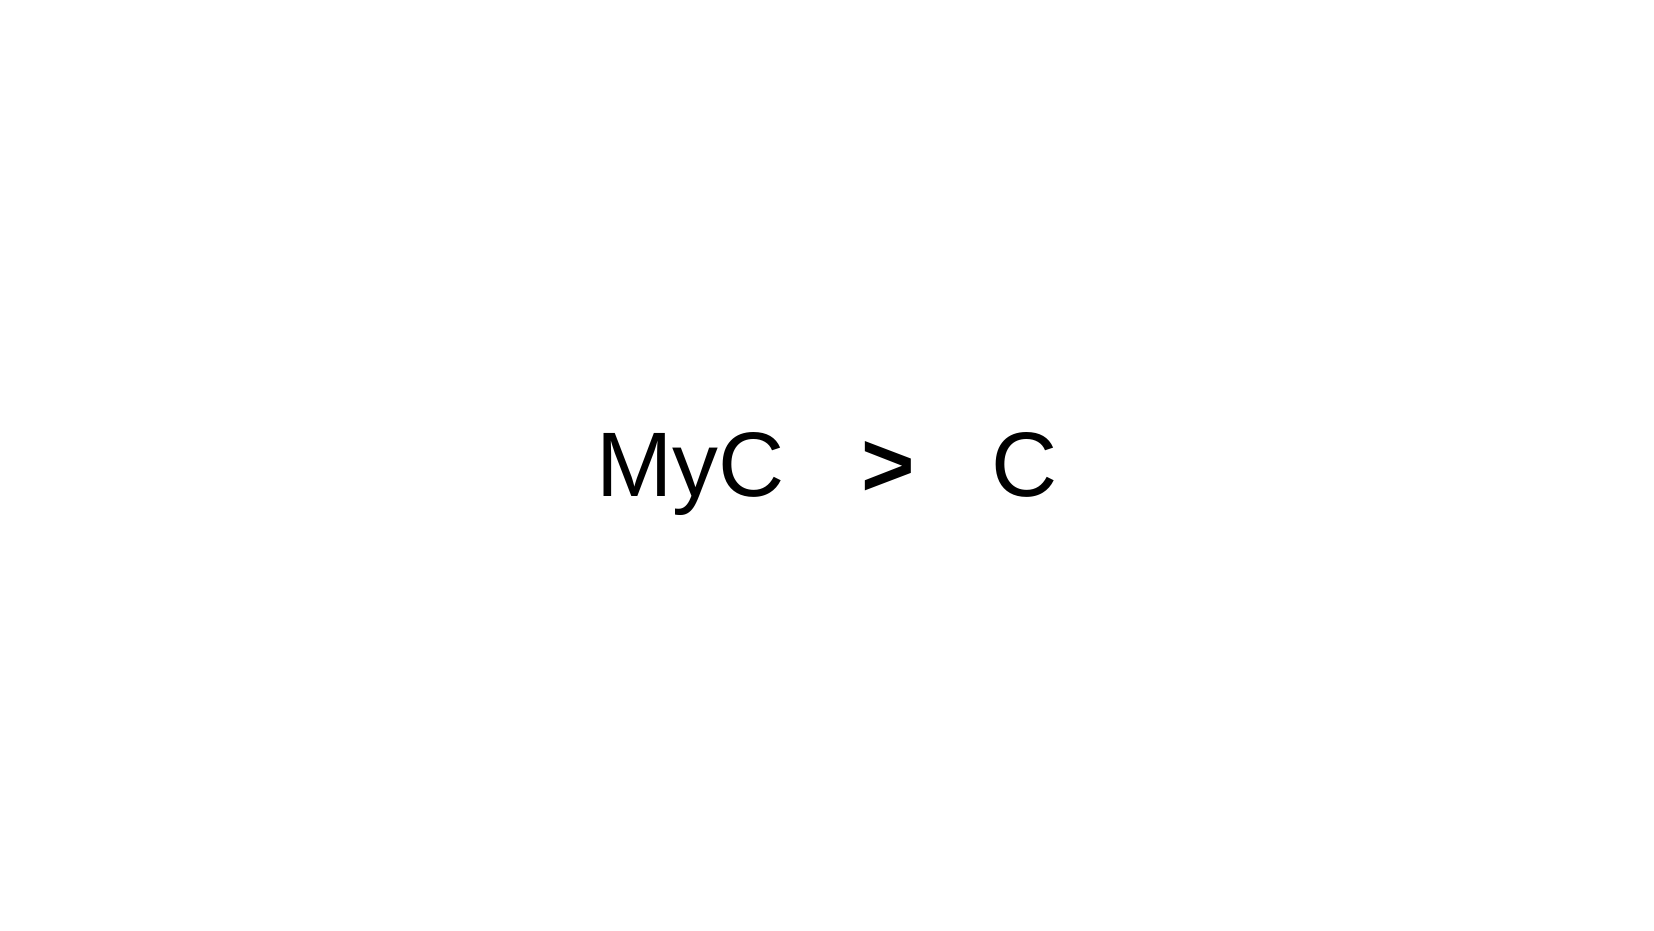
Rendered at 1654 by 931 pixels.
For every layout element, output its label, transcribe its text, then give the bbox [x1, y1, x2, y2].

title MyC > C [82, 387, 1571, 543]
